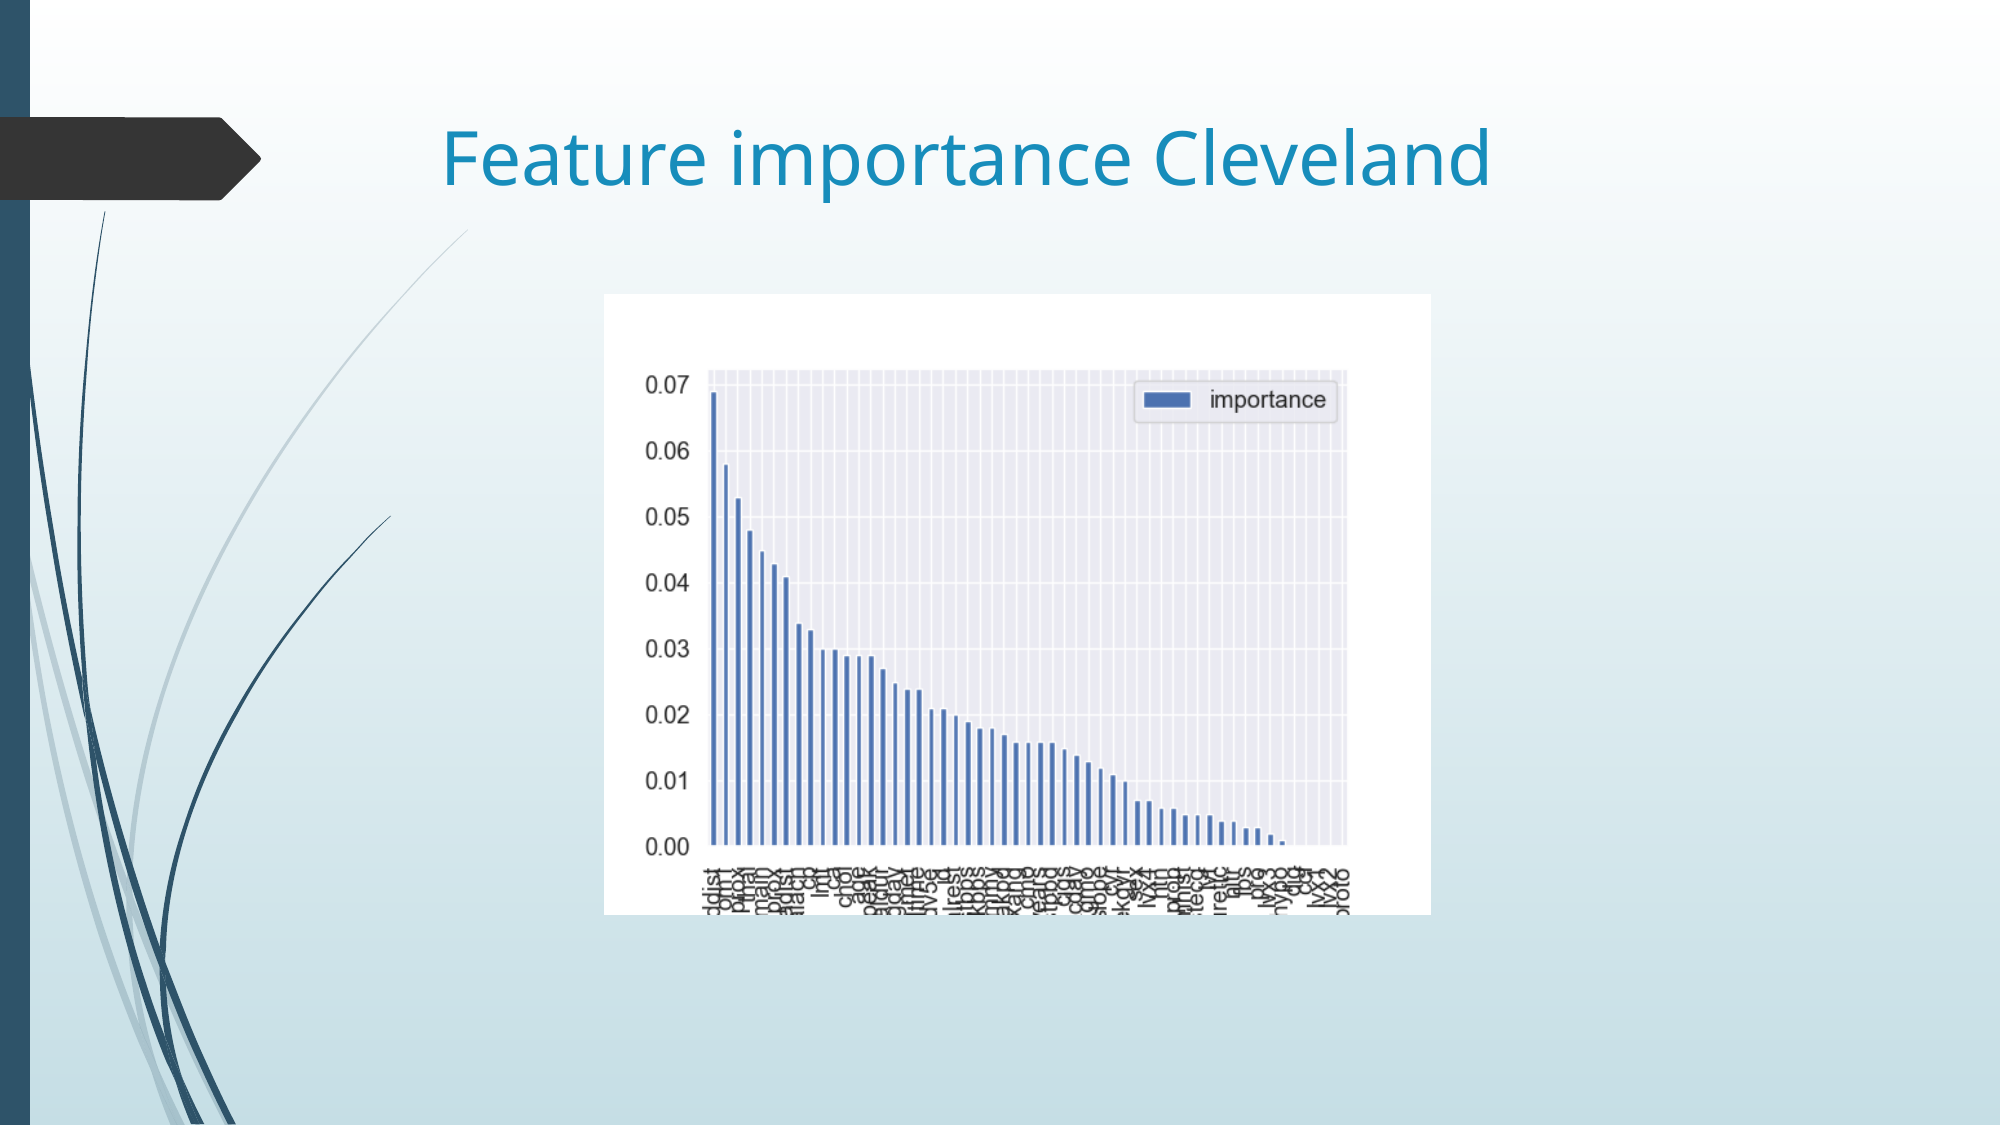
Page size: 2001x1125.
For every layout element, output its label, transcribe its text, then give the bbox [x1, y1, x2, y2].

picture [604, 294, 1431, 915]
title Feature importance Cleveland [425, 102, 1888, 313]
